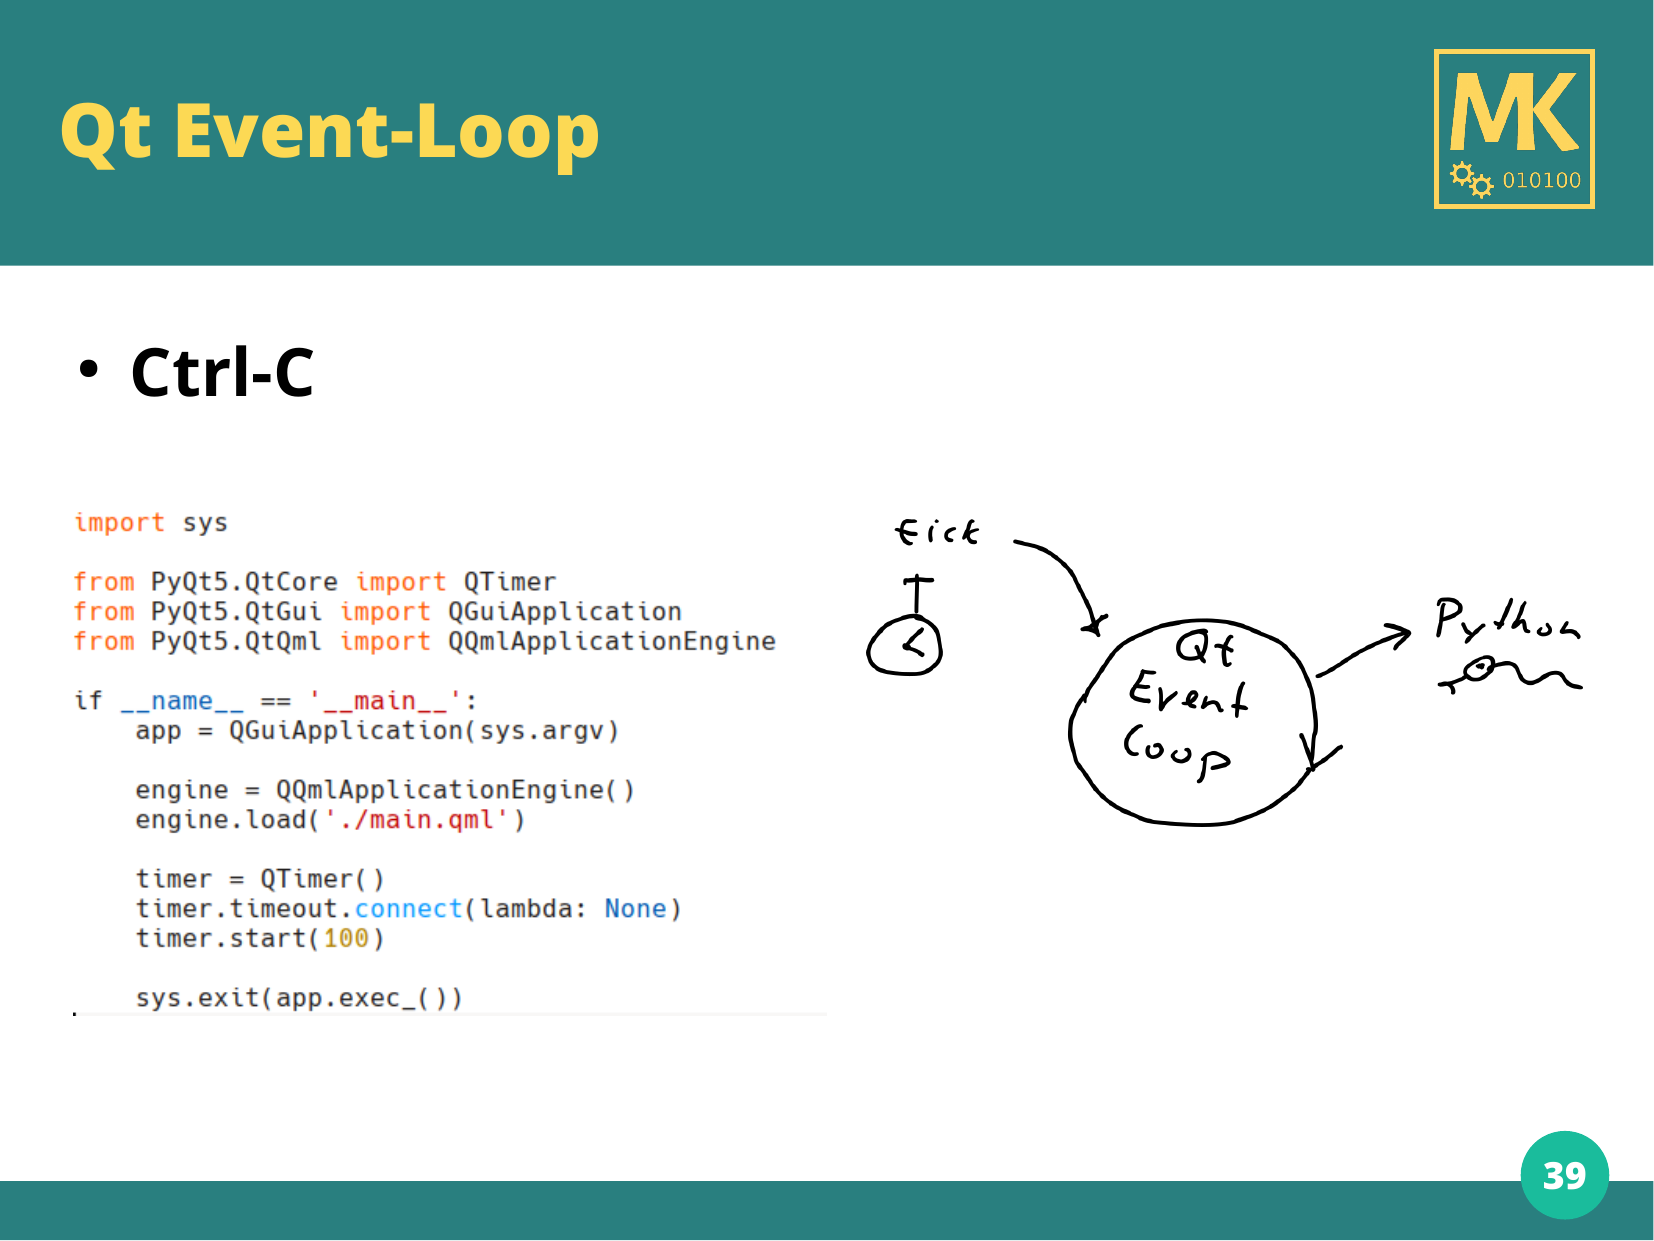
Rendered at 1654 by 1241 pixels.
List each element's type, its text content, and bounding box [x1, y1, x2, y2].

picture [866, 519, 1583, 827]
title Qt Event-Loop [59, 49, 1595, 207]
picture [73, 511, 827, 1016]
list Ctrl-C [59, 324, 1595, 1152]
